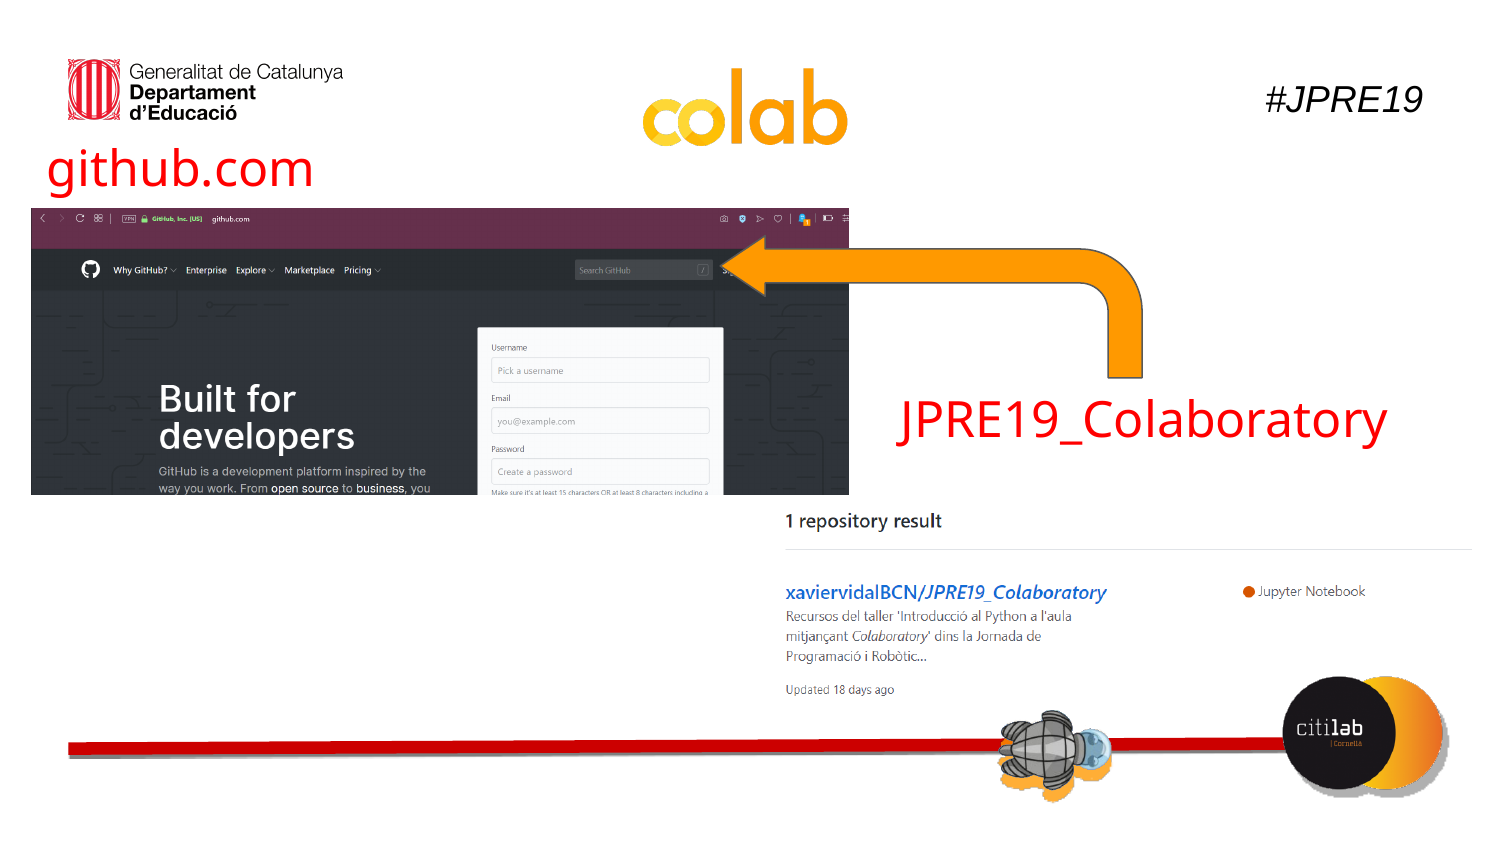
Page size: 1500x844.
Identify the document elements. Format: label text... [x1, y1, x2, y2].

picture [614, 52, 876, 169]
picture [68, 59, 343, 120]
text_box [720, 235, 1143, 378]
text_box JPRE19_Colaboratory [885, 372, 1500, 461]
picture [772, 501, 1480, 798]
text_box github.com [31, 121, 580, 209]
text_box #JPRE19 [1250, 59, 1462, 120]
picture [31, 208, 849, 495]
